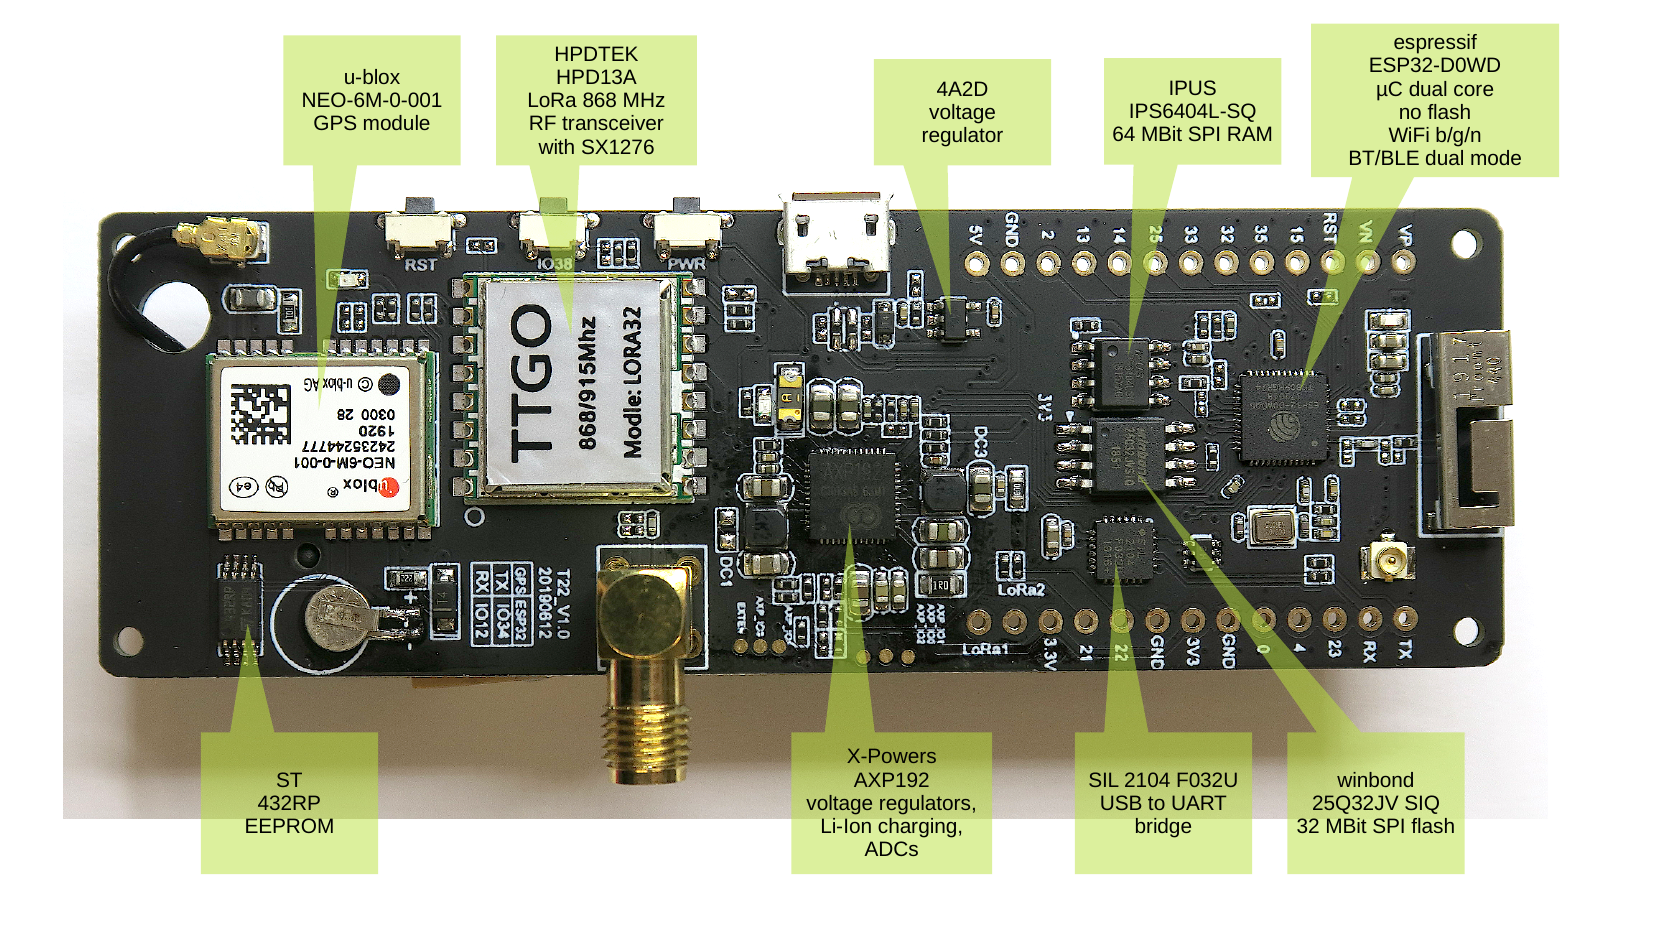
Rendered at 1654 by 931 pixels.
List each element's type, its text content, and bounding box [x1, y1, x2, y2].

text_box HPDTEK HPD13A LoRa 868 MHz RF transceiver with SX1276 [496, 35, 697, 336]
text_box IPUS IPS6404L-SQ 64 MBit SPI RAM [1104, 58, 1282, 355]
picture [63, 169, 1548, 819]
text_box u-blox NEO-6M-0-001 GPS module [283, 35, 461, 411]
text_box winbond 25Q32JV SIQ 32 MBit SPI flash [1135, 471, 1465, 875]
text_box SIL 2104 F032U USB to UART bridge [1074, 561, 1253, 875]
text_box ST 432RP EEPROM [200, 623, 379, 875]
text_box espressif ESP32-D0WD µC dual core no flash WiFi b/g/n BT/BLE dual mode [1299, 23, 1560, 391]
text_box X-Powers AXP192 voltage regulators, Li-Ion charging, ADCs [791, 522, 993, 875]
text_box 4A2D voltage regulator [873, 59, 1052, 316]
